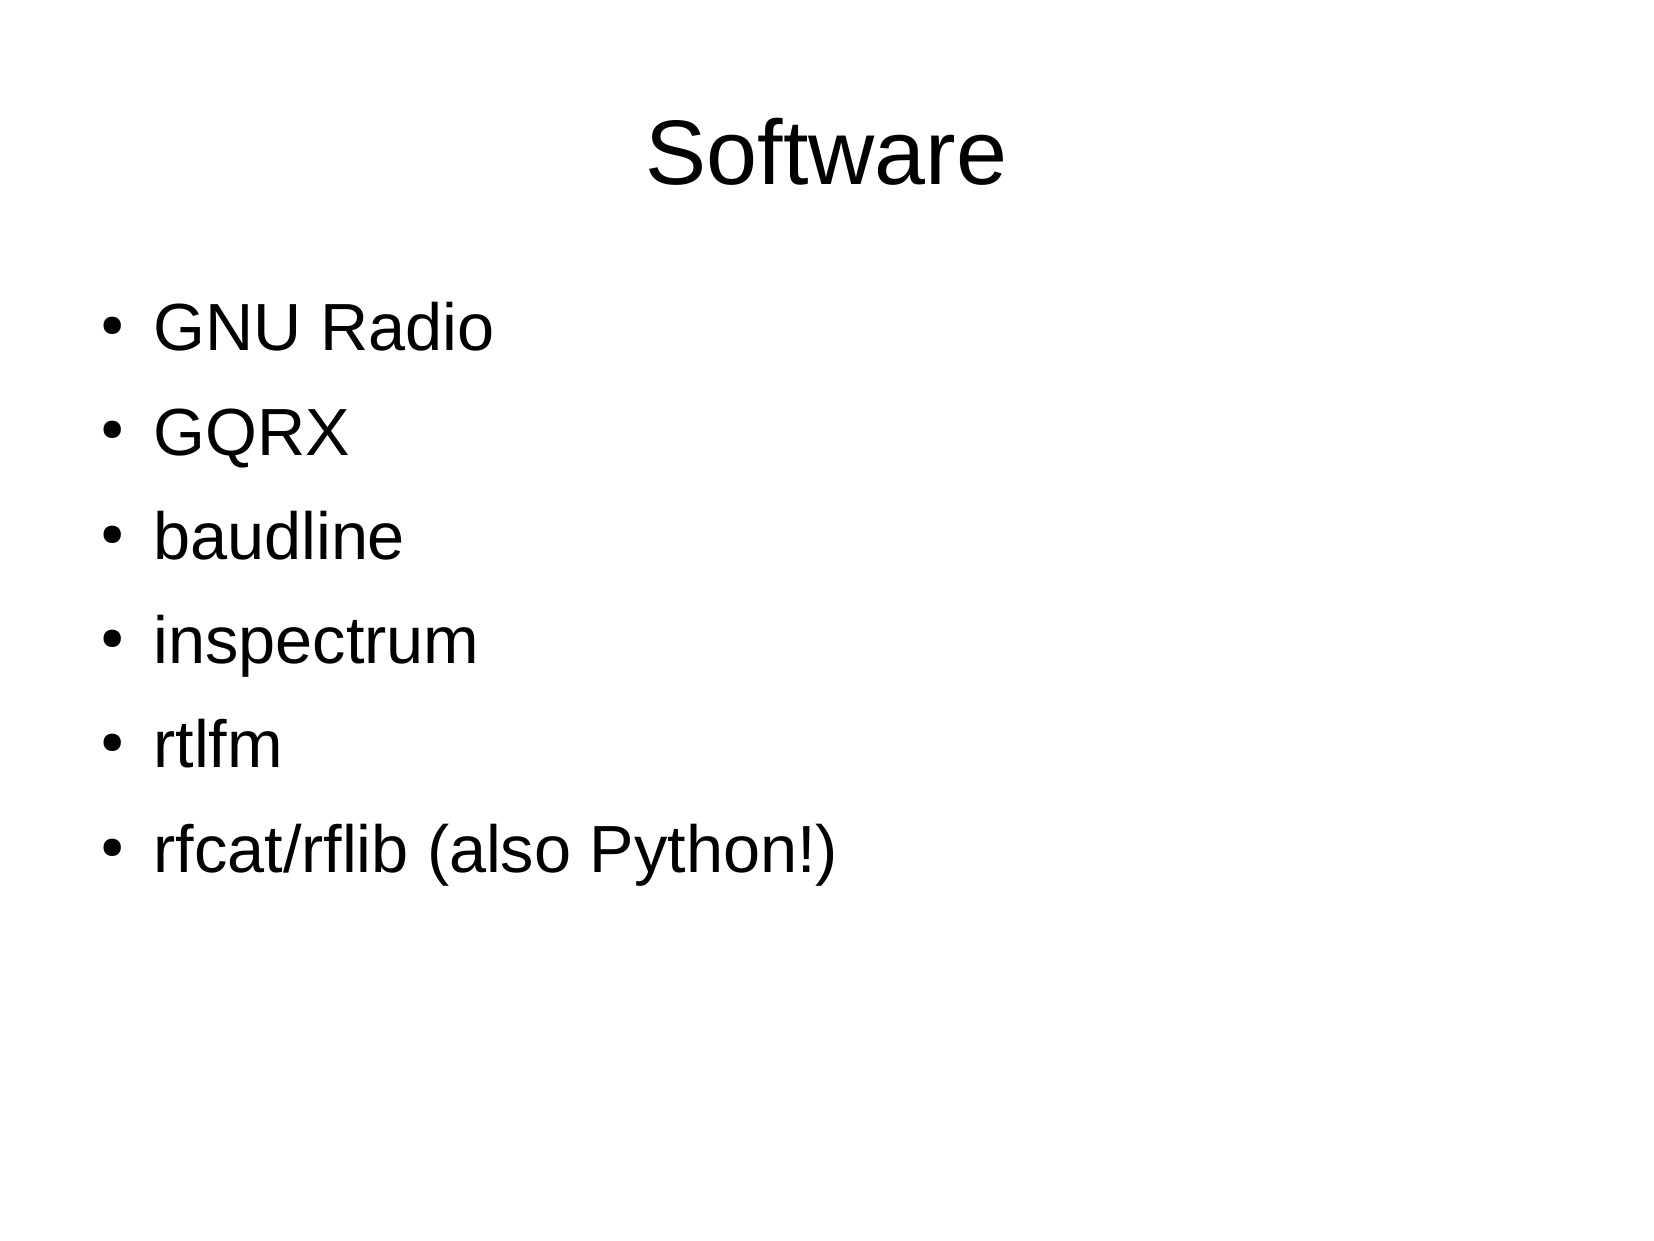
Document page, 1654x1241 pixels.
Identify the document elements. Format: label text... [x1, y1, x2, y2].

title Software [82, 49, 1571, 257]
list GNU Radio GQRX baudline inspectrum rtlfm rfcat/rflib (also Python!) [82, 290, 1571, 1010]
